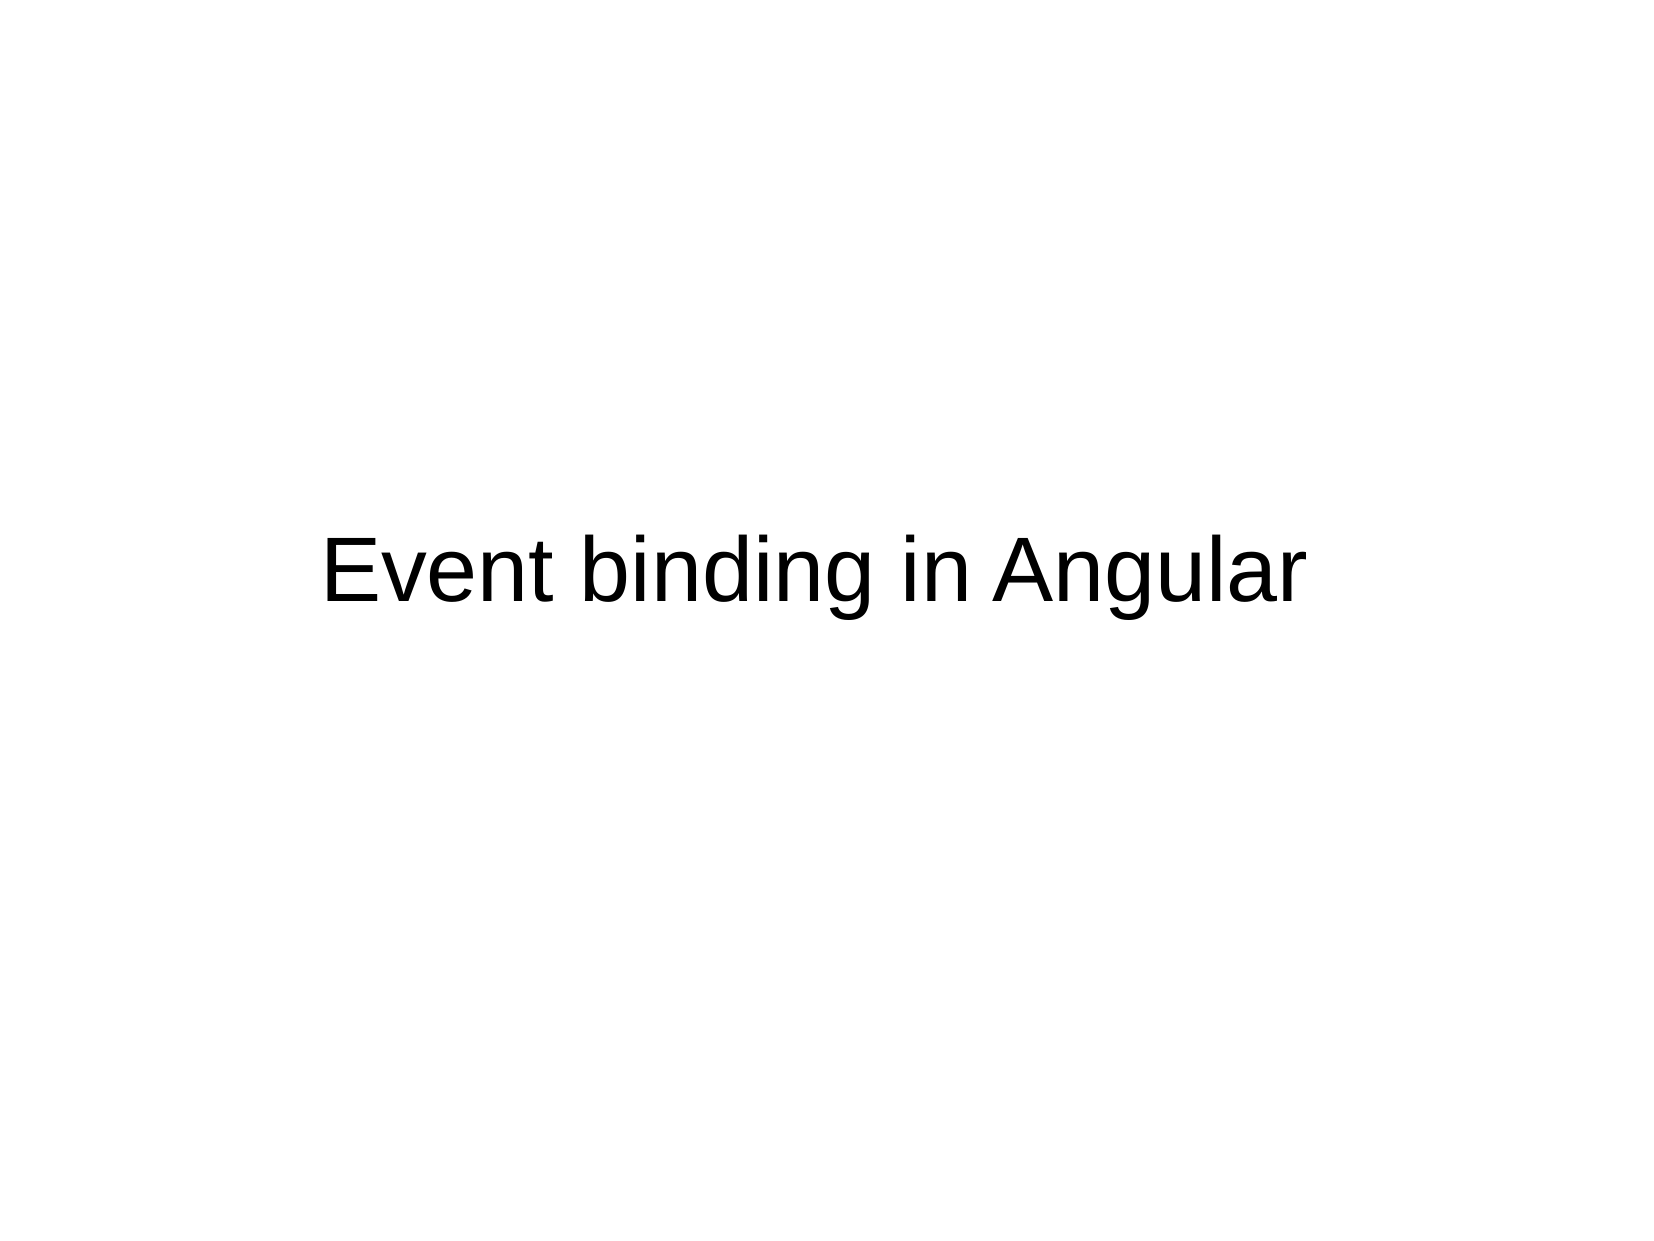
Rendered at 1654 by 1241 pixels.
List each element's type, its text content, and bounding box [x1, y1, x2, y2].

title Event binding in Angular [70, 466, 1559, 674]
